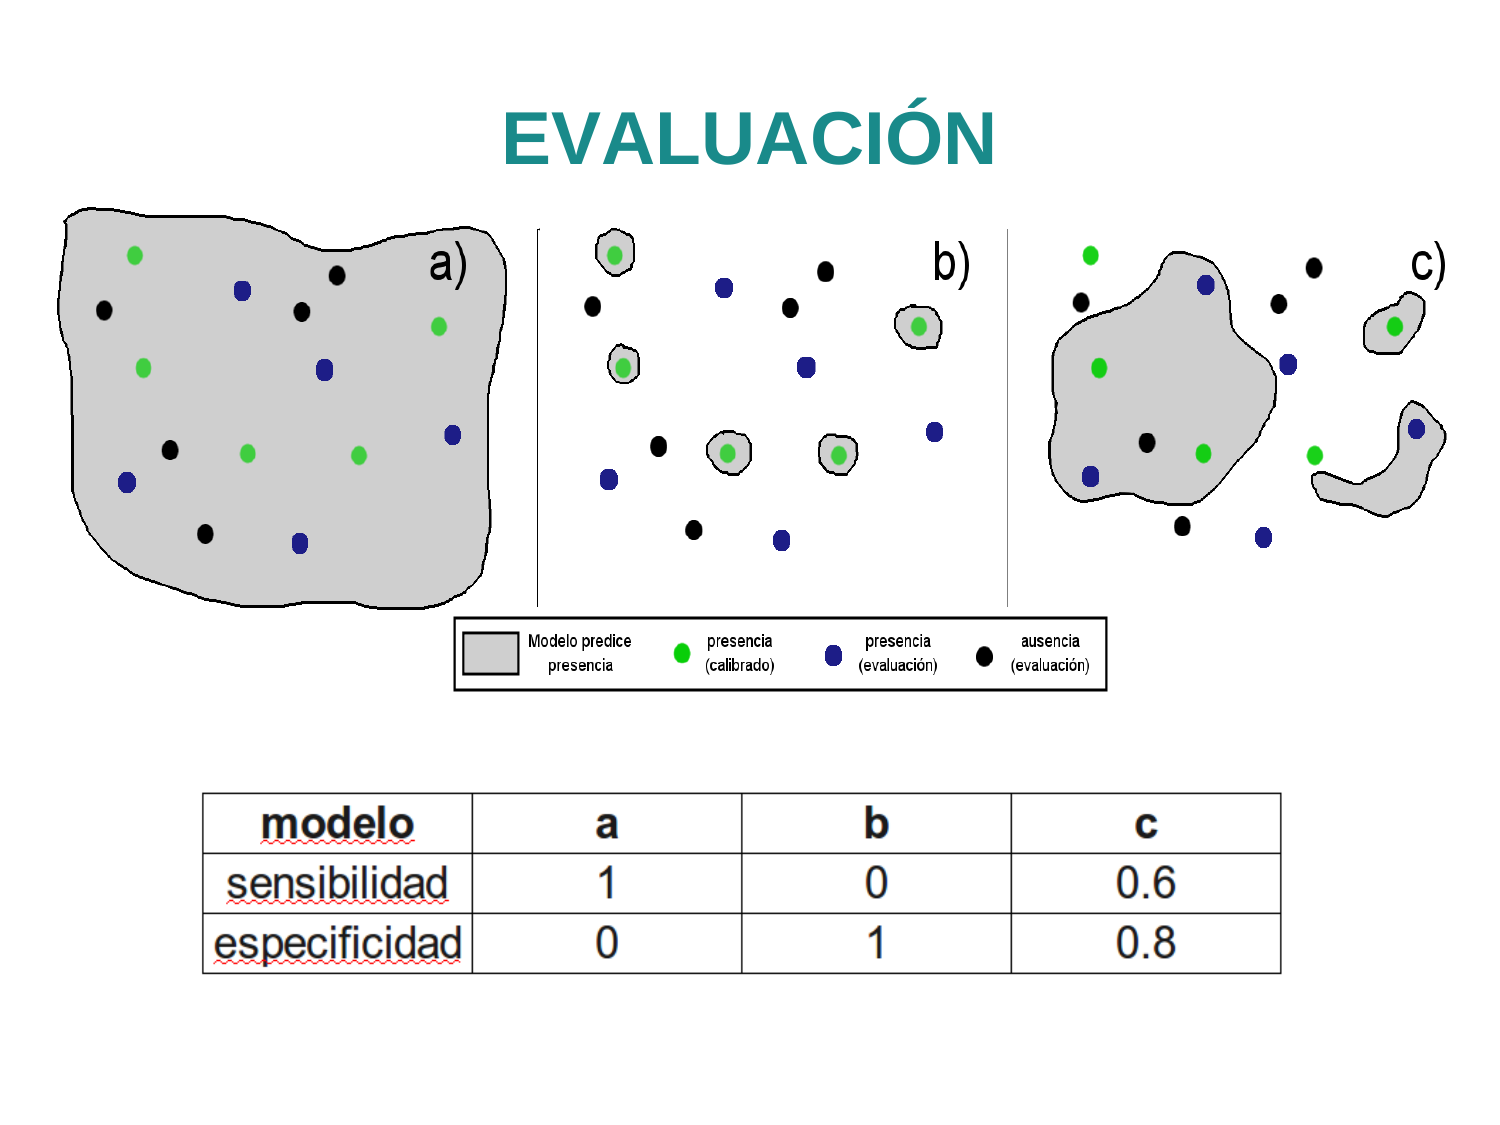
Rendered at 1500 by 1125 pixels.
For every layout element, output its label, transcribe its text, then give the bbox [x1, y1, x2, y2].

title EVALUACIÓN [112, 68, 1388, 205]
picture [191, 780, 1303, 990]
picture [49, 205, 1476, 713]
